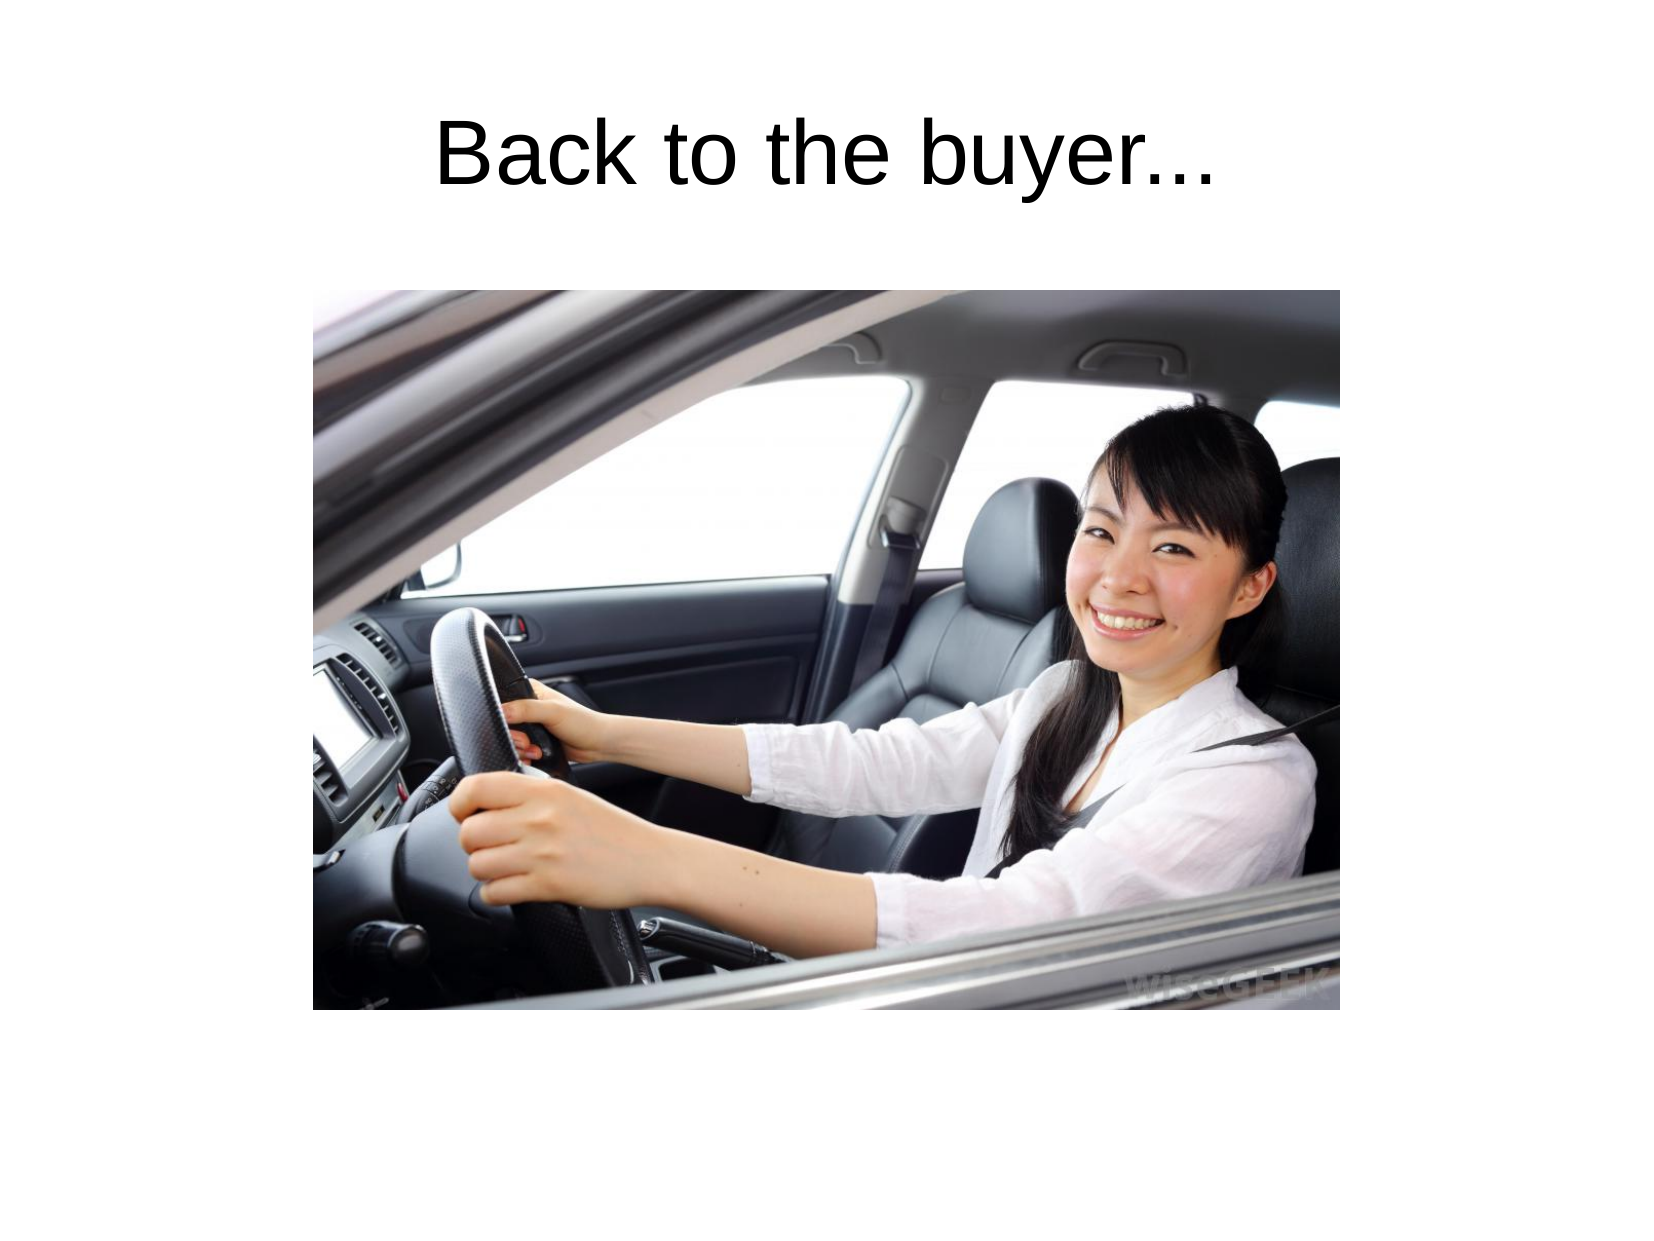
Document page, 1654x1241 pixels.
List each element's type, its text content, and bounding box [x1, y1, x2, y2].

picture [313, 290, 1340, 1010]
title Back to the buyer... [82, 49, 1571, 257]
